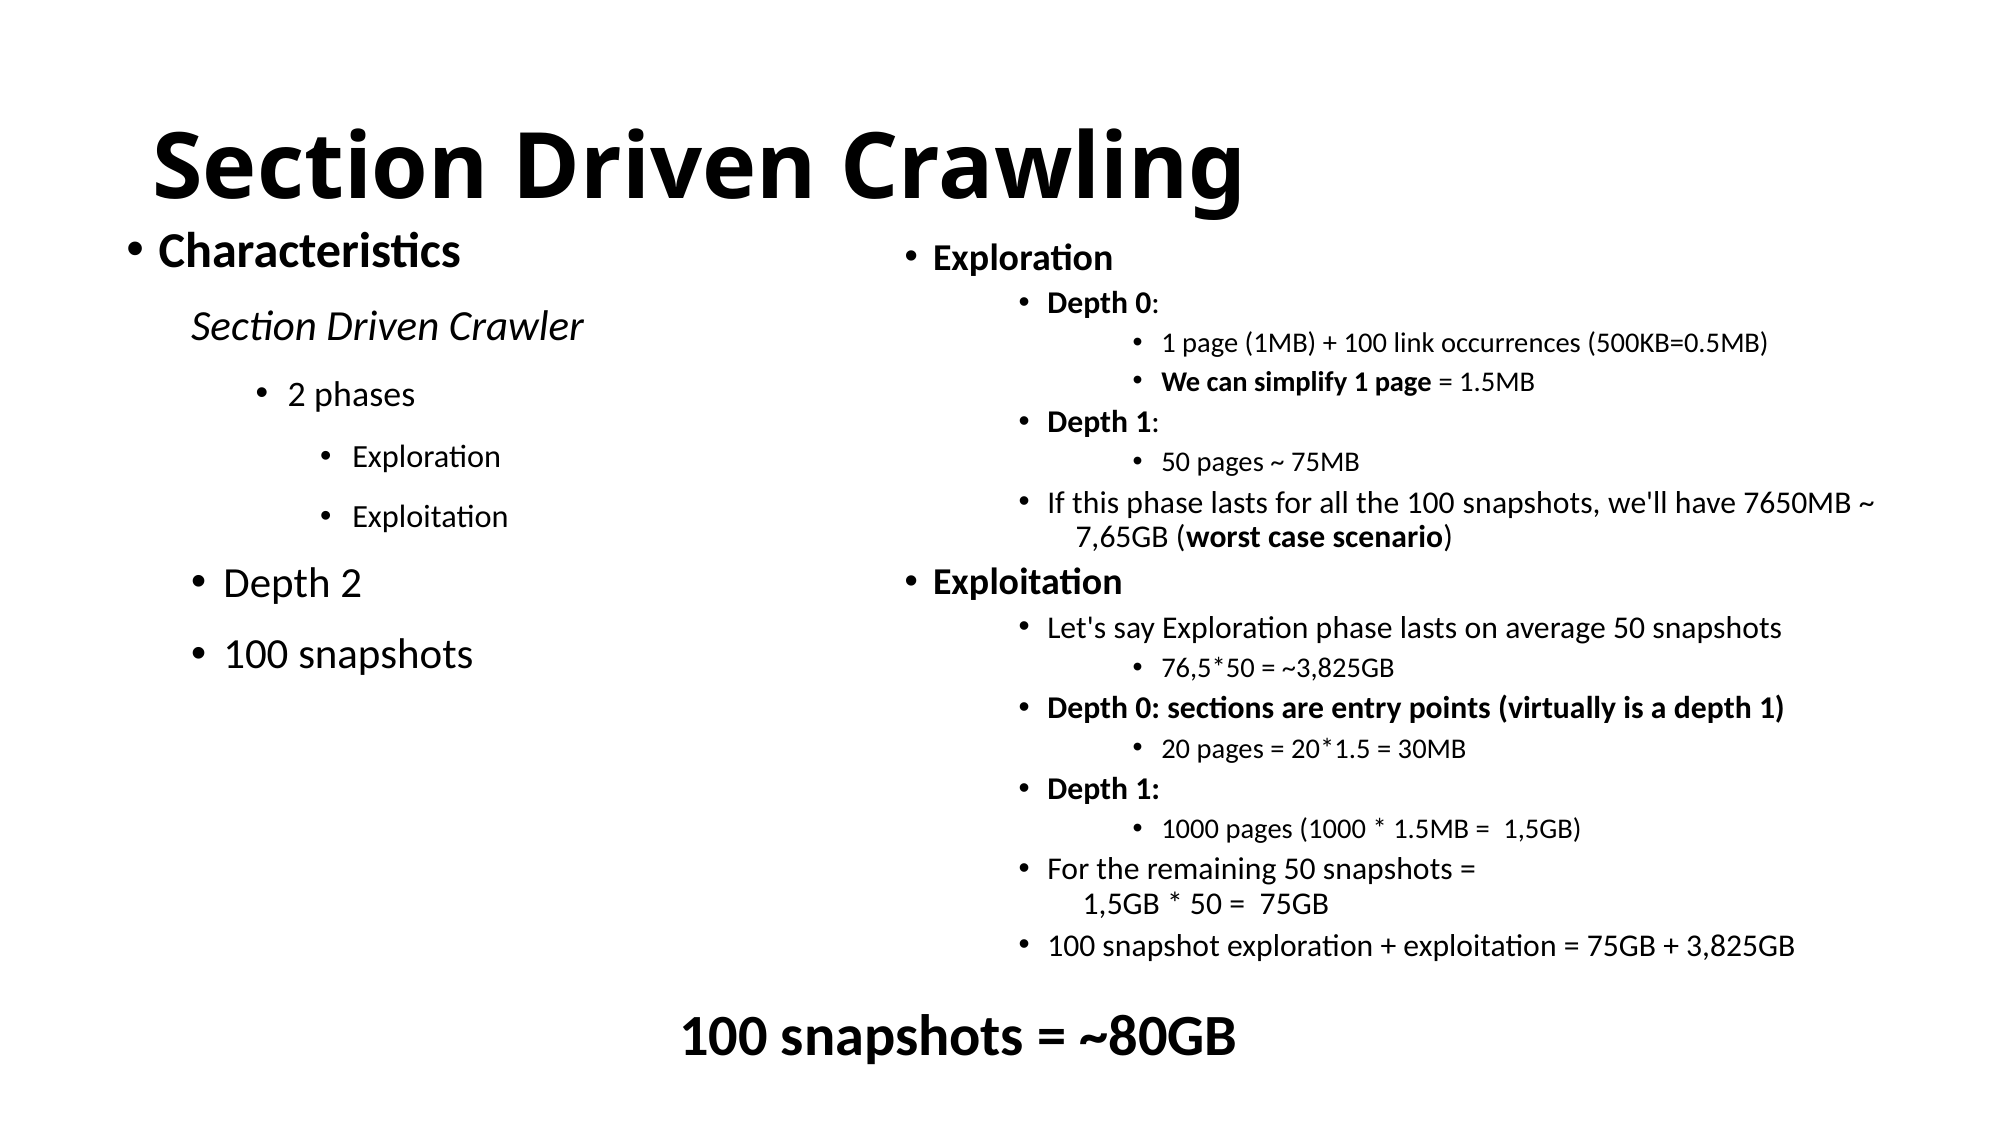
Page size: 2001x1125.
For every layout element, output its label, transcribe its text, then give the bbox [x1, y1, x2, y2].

text_box 100 snapshots = ~80GB [664, 989, 1341, 1078]
title Section Driven Crawling [137, 59, 1863, 278]
list Characteristics Section Driven Crawler 2 phases Exploration Exploitation Depth 2 100 snapshots [111, 216, 757, 691]
text_box Exploration Depth 0: 1 page (1MB) + 100 link occurrences (500KB=0.5MB) We can simplify 1 page = 1.5MB Depth 1: 50 pages ~ 75MB If this phase lasts for all the 100 snapshots, we'll have 7650MB ~ 7,65GB (worst case scenario) Exploitation Let's say Exploration phase lasts on average 50 snapshots 76,5*50 = ~3,825GB Depth 0: sections are entry points (virtually is a depth 1) 20 pages = 20*1.5 = 30MB Depth 1: 1000 pages (1000 * 1.5MB = 1,5GB) For the remaining 50 snapshots = 1,5GB * 50 = 75GB 100 snapshot exploration + exploitation = 75GB + 3,825GB [775, 168, 1945, 975]
